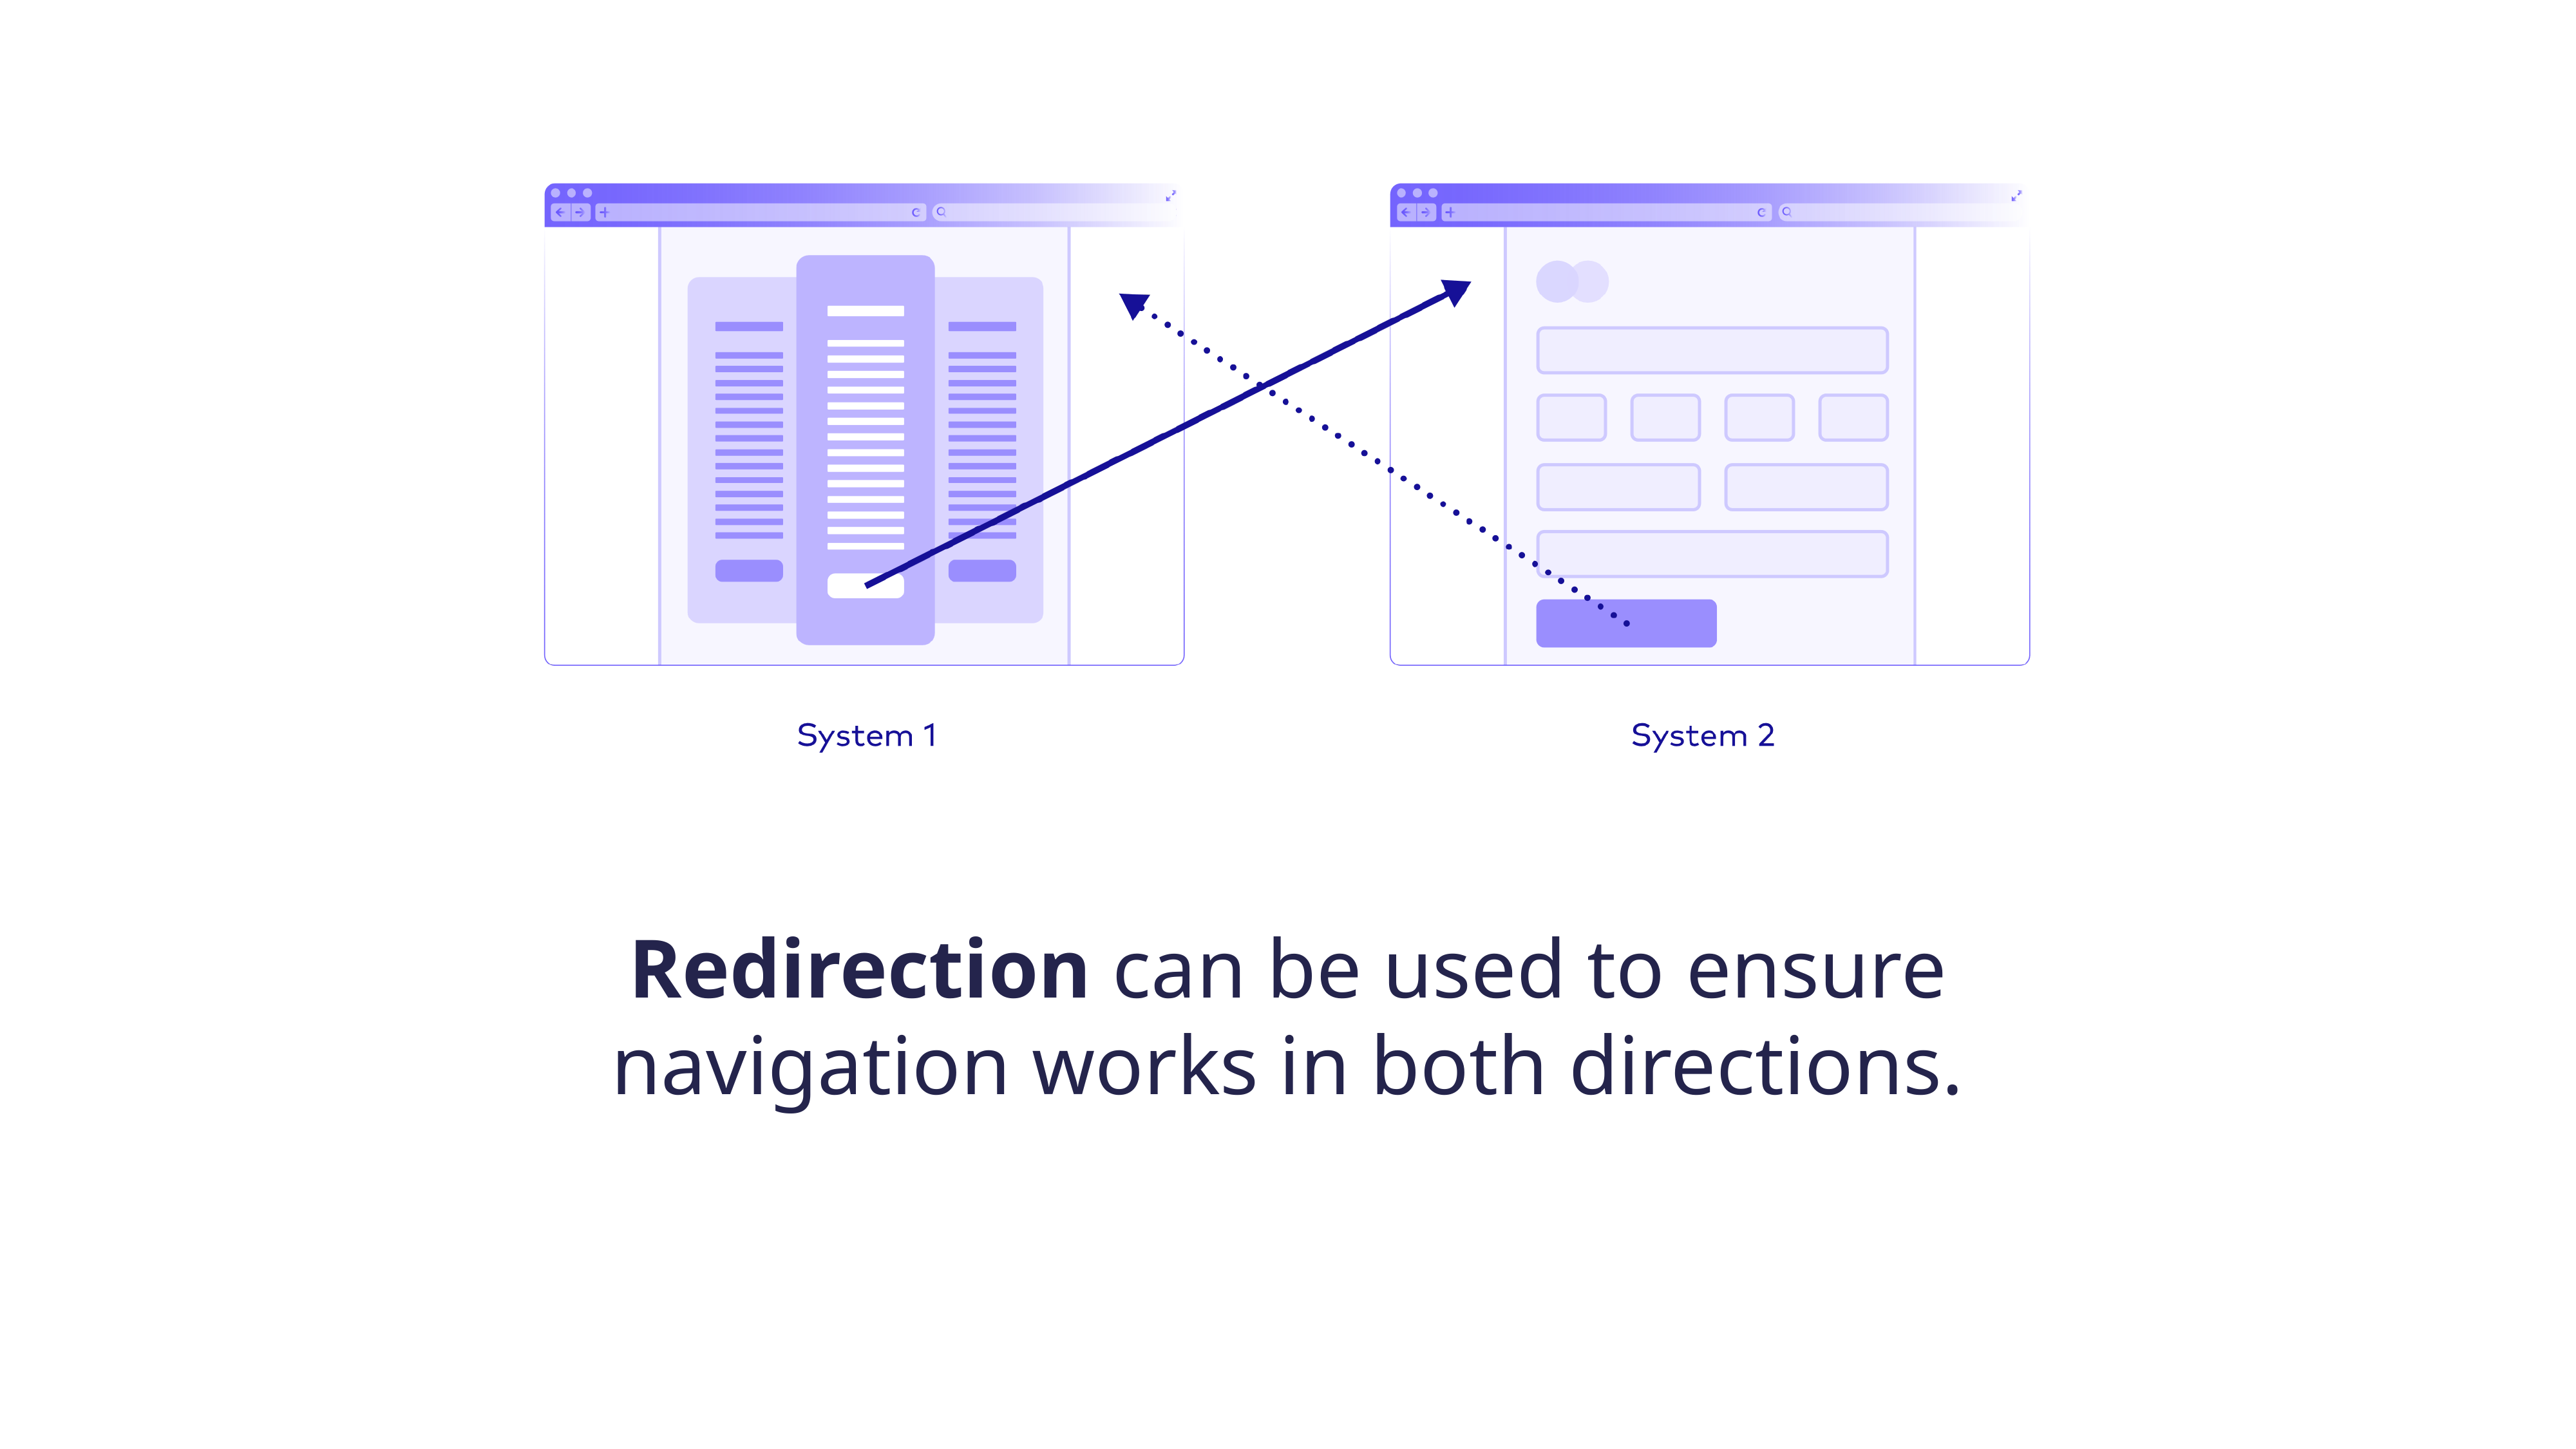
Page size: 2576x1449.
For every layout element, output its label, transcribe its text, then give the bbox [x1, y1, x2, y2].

list Redirection can be used to ensure navigation works in both directions. [417, 802, 2159, 1226]
picture [506, 156, 2070, 803]
